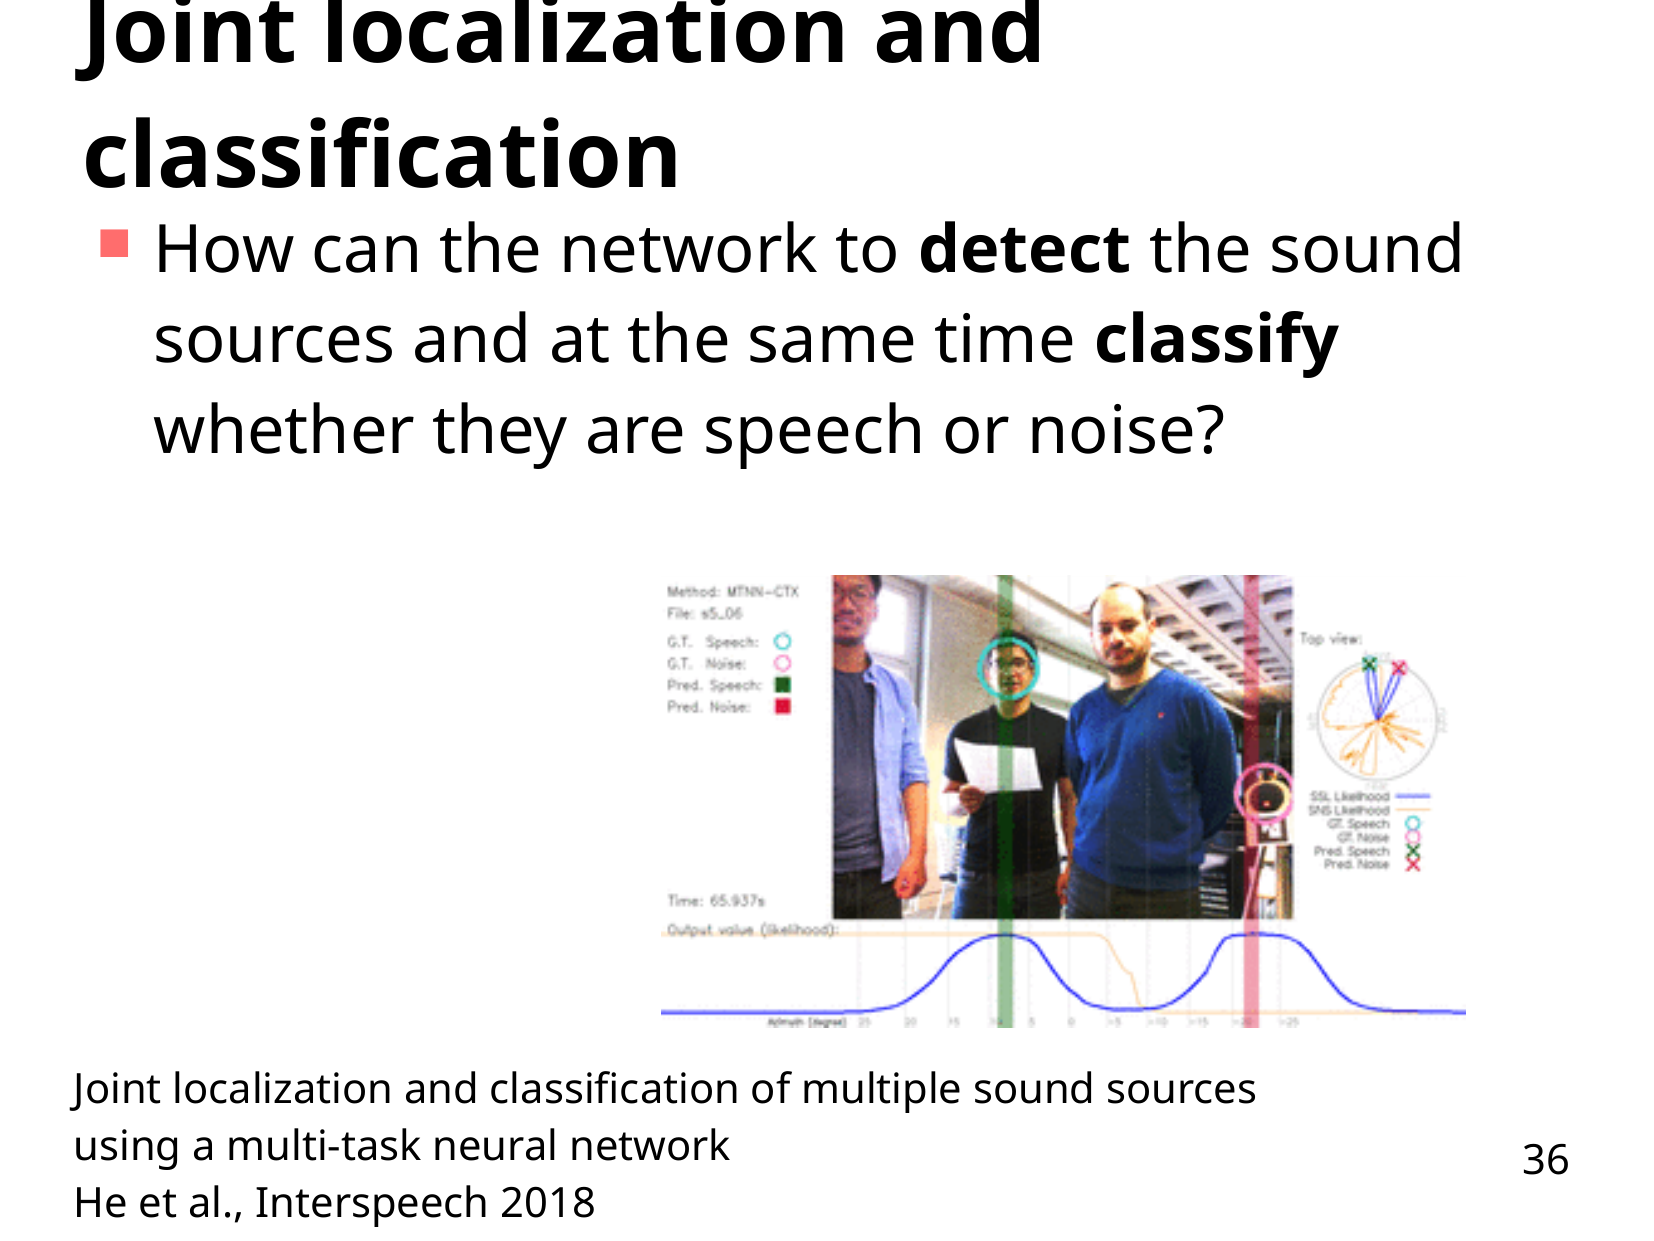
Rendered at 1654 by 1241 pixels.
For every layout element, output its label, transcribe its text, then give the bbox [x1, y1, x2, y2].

title Joint localization and classification [82, 32, 1571, 148]
picture [661, 575, 1466, 1028]
text_box Joint localization and classification of multiple sound sources using a multi-task neural network He et al., Interspeech 2018 [59, 1051, 1371, 1224]
list How can the network to detect the sound sources and at the same time classify whether they are speech or noise? [82, 200, 1571, 1111]
